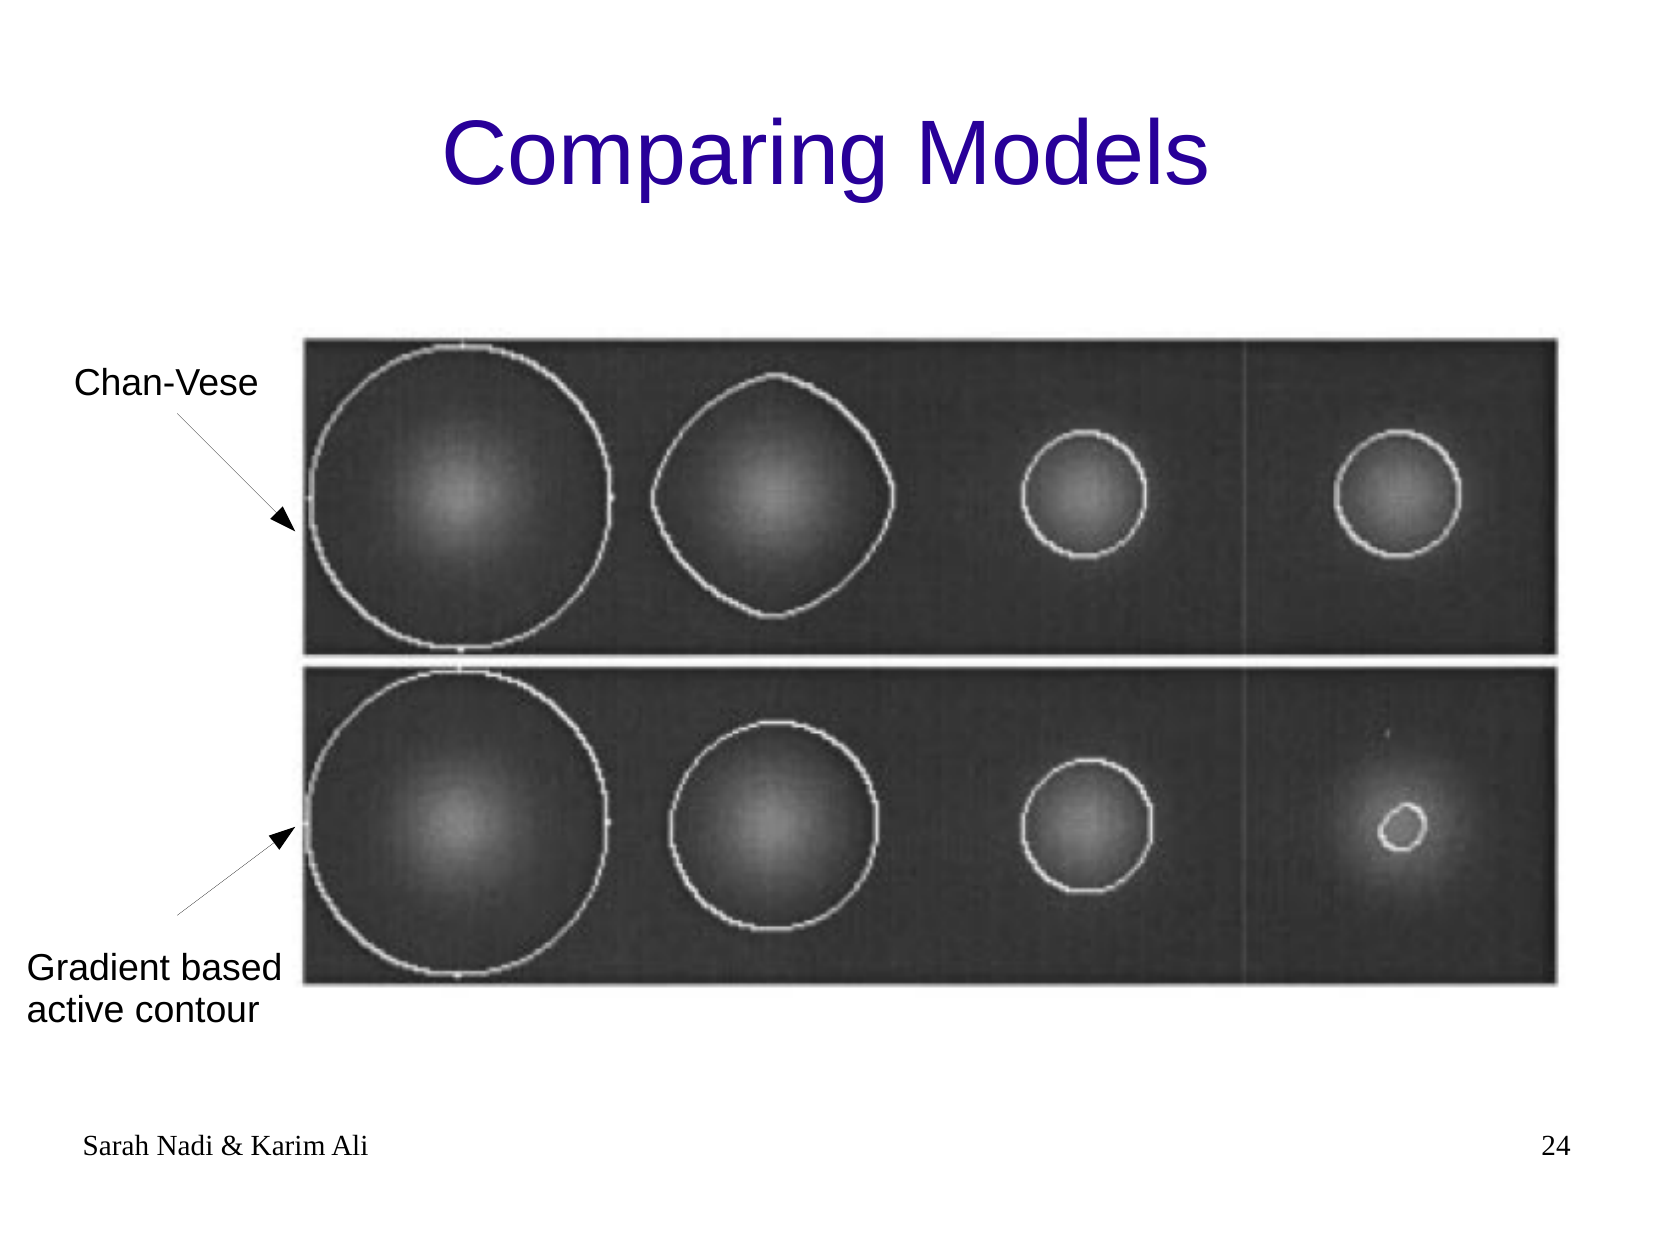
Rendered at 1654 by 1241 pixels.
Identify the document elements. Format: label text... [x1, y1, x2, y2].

picture [289, 324, 1573, 1004]
title Comparing Models [82, 56, 1571, 250]
text_box Chan-Vese [59, 354, 274, 412]
text_box Gradient based active contour [11, 938, 308, 1038]
